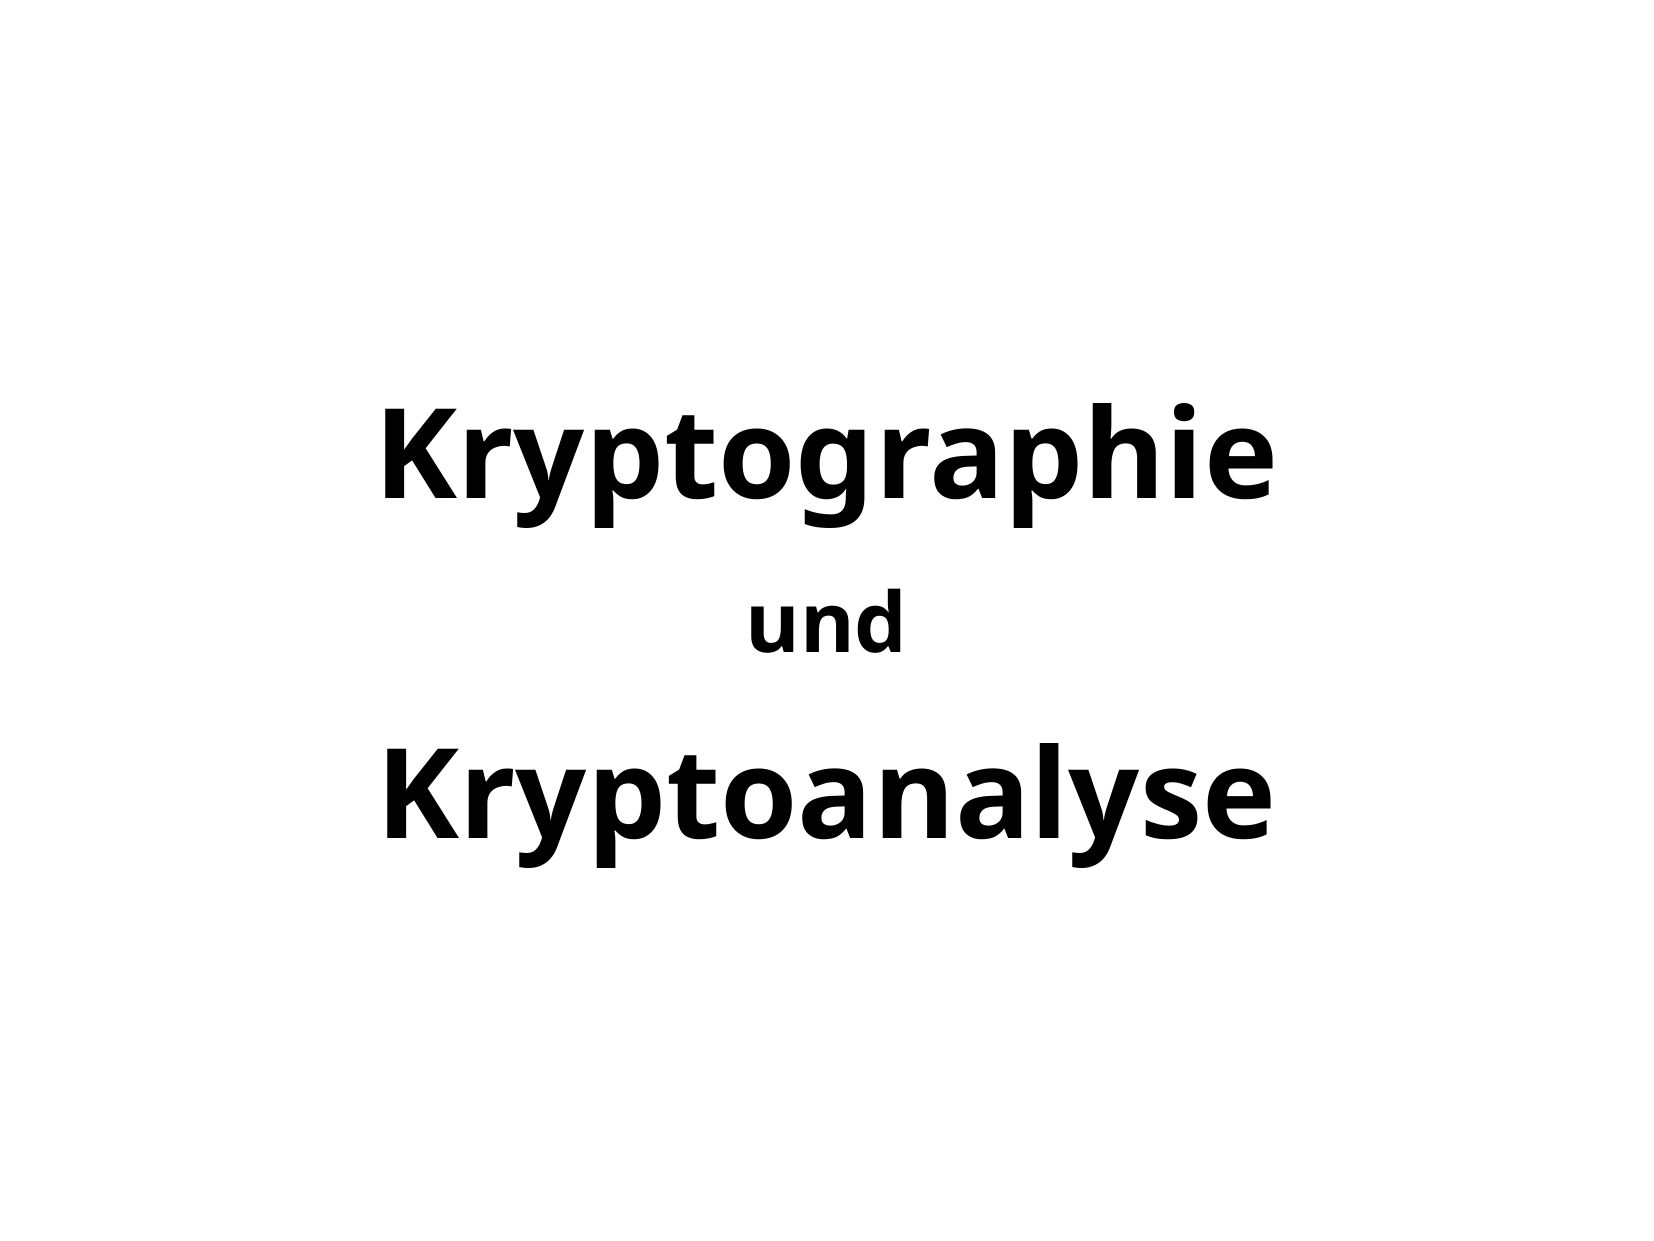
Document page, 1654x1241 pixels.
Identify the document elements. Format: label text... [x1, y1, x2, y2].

subtitle Kryptographie und Kryptoanalyse [23, 35, 1630, 1205]
